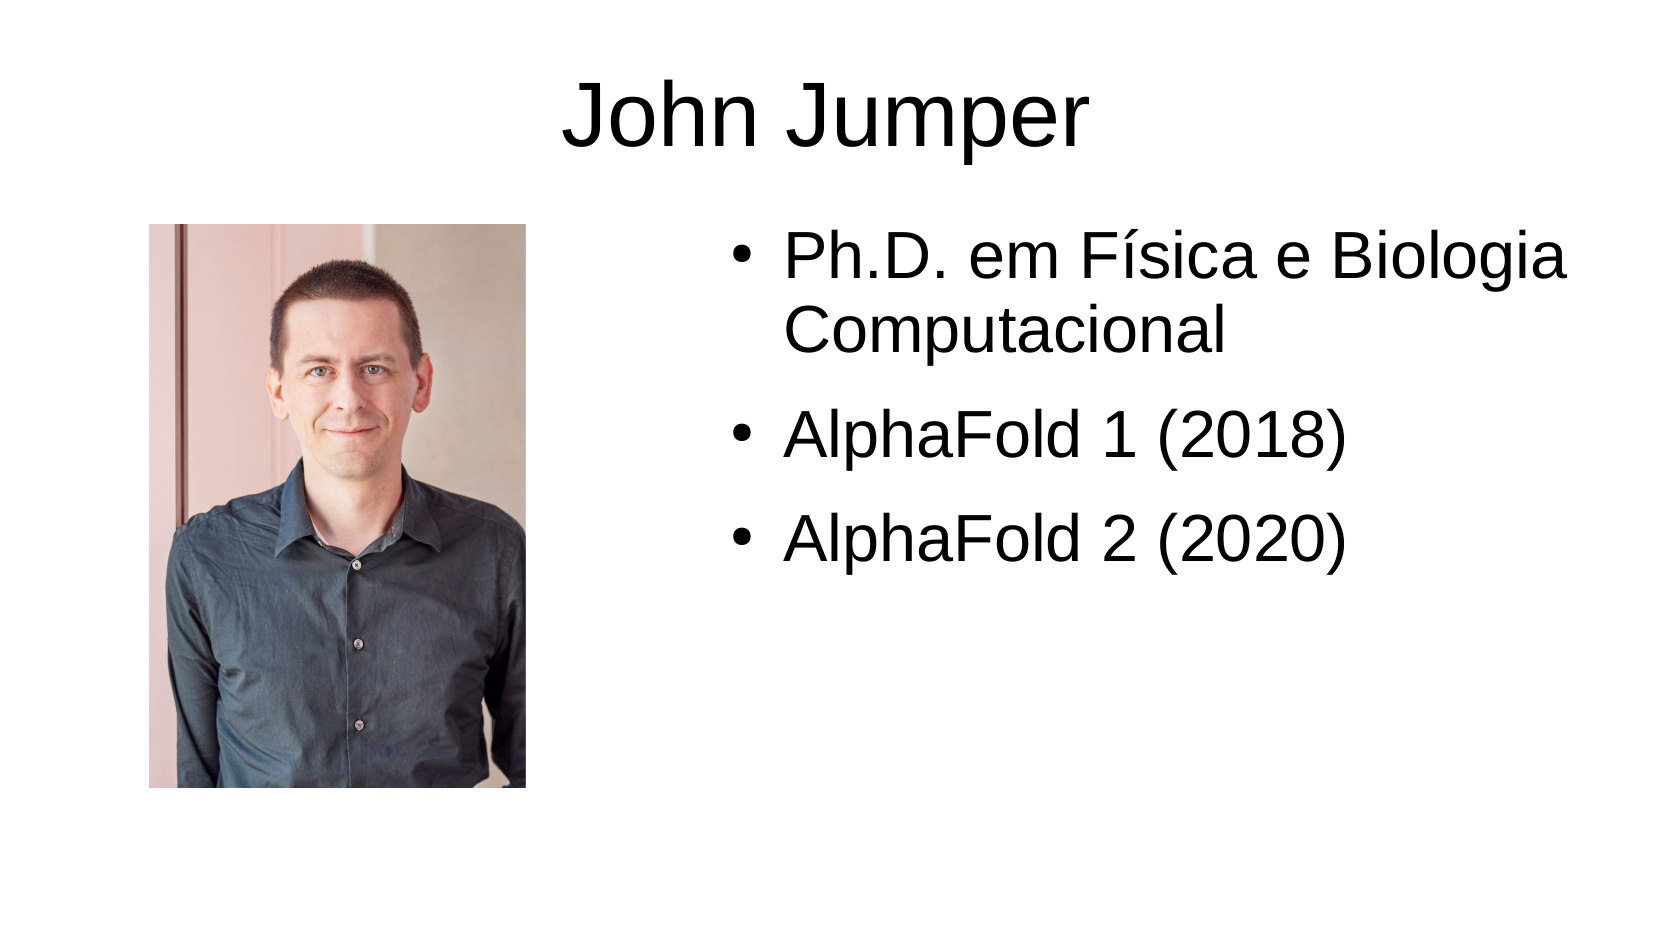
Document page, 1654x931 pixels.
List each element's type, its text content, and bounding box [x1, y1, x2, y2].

title John Jumper [82, 37, 1571, 193]
list Ph.D. em Física e Biologia Computacional AlphaFold 1 (2018) AlphaFold 2 (2020) [712, 217, 1571, 758]
picture [149, 224, 526, 788]
